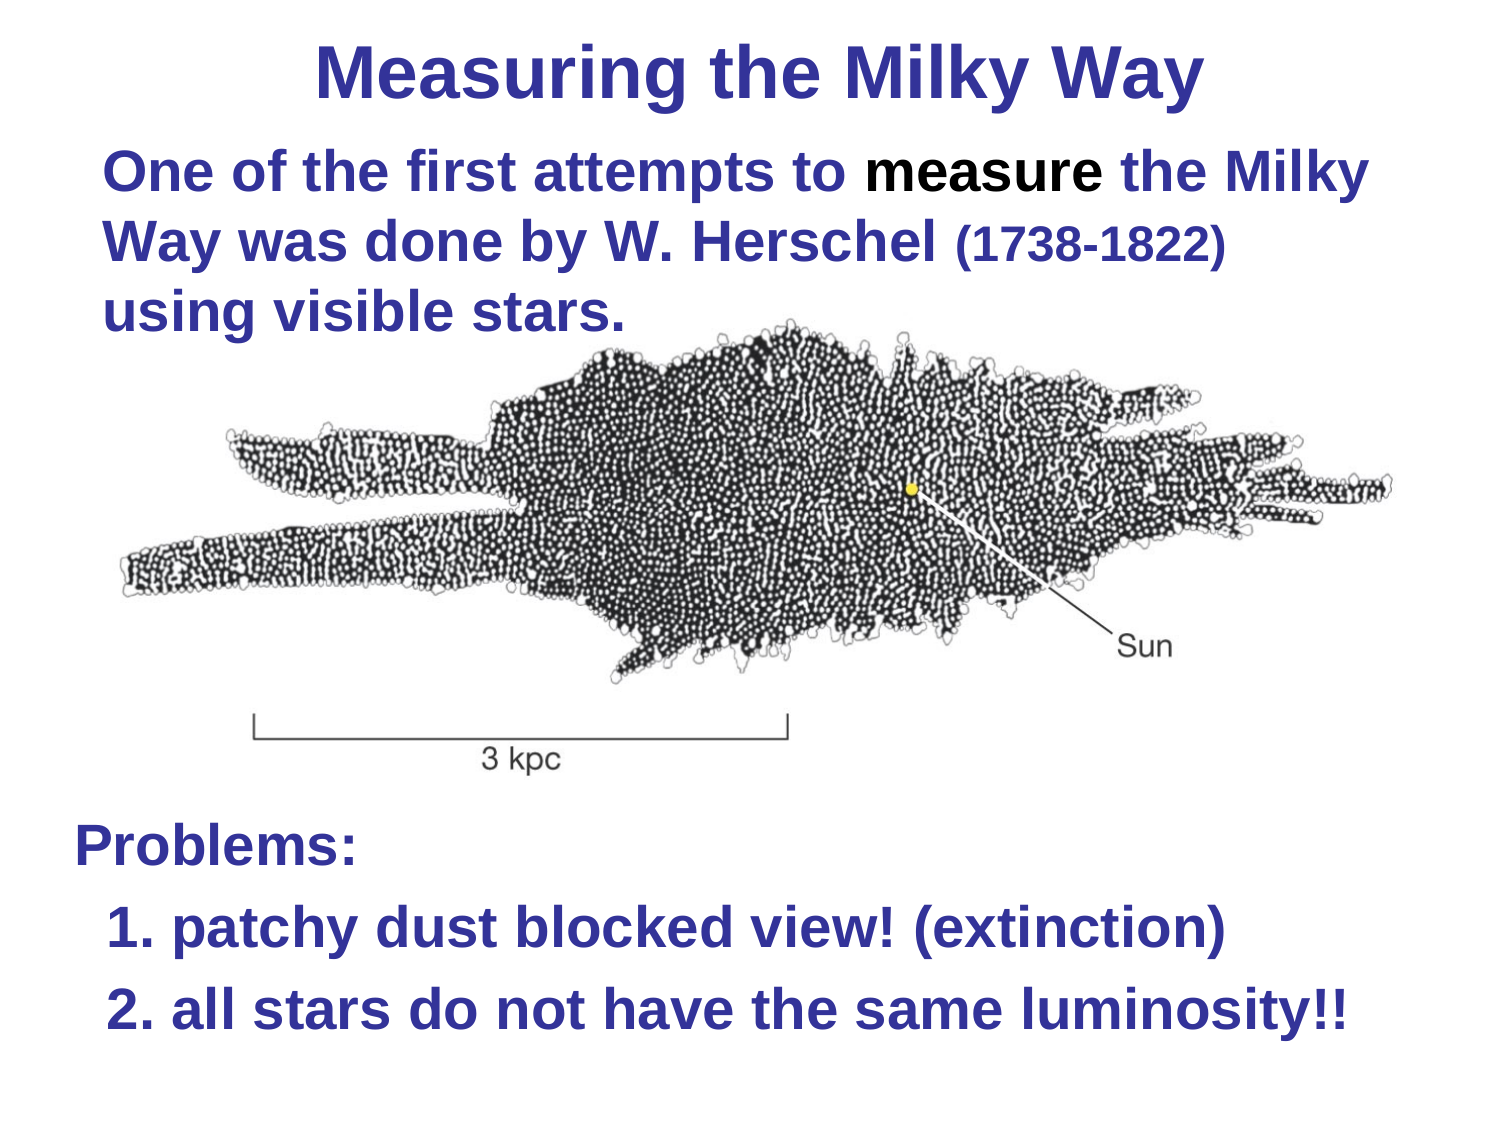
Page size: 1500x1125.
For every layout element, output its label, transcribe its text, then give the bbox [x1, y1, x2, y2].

picture [112, 351, 1401, 780]
title Measuring the Milky Way [75, 0, 1426, 138]
text_box Problems: 1. patchy dust blocked view! (extinction)‏ 2. all stars do not have the same luminosity!! [59, 799, 1441, 1049]
text_box One of the first attempts to measure the Milky Way was done by W. Herschel (1738-1822) using visible stars. [87, 138, 1413, 351]
